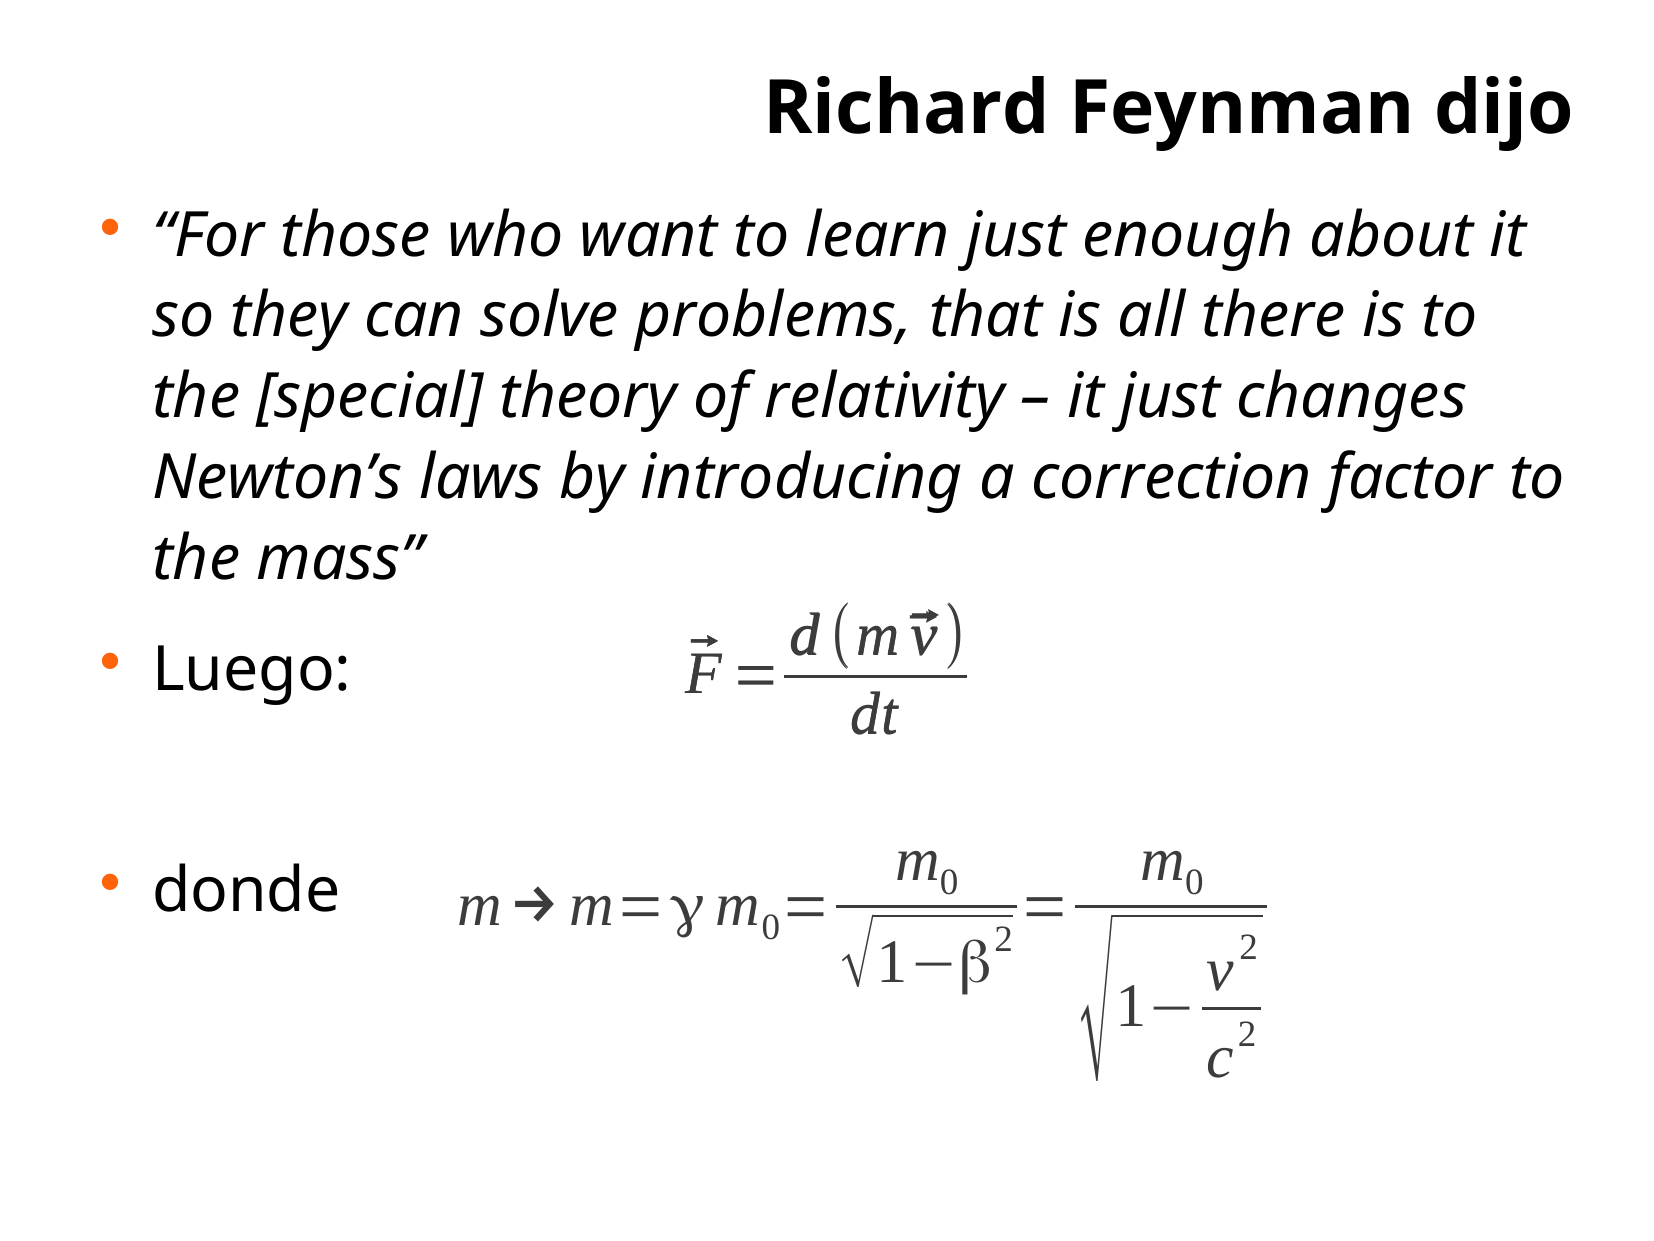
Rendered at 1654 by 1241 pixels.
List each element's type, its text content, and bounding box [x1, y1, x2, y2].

list “For those who want to learn just enough about it so they can solve problems, that is all there is to the [special] theory of relativity – it just changes Newton’s laws by introducing a correction factor to the mass” Luego: donde [82, 187, 1571, 1163]
chart [450, 825, 1283, 1094]
title Richard Feynman dijo [86, 49, 1575, 151]
chart [675, 600, 979, 753]
